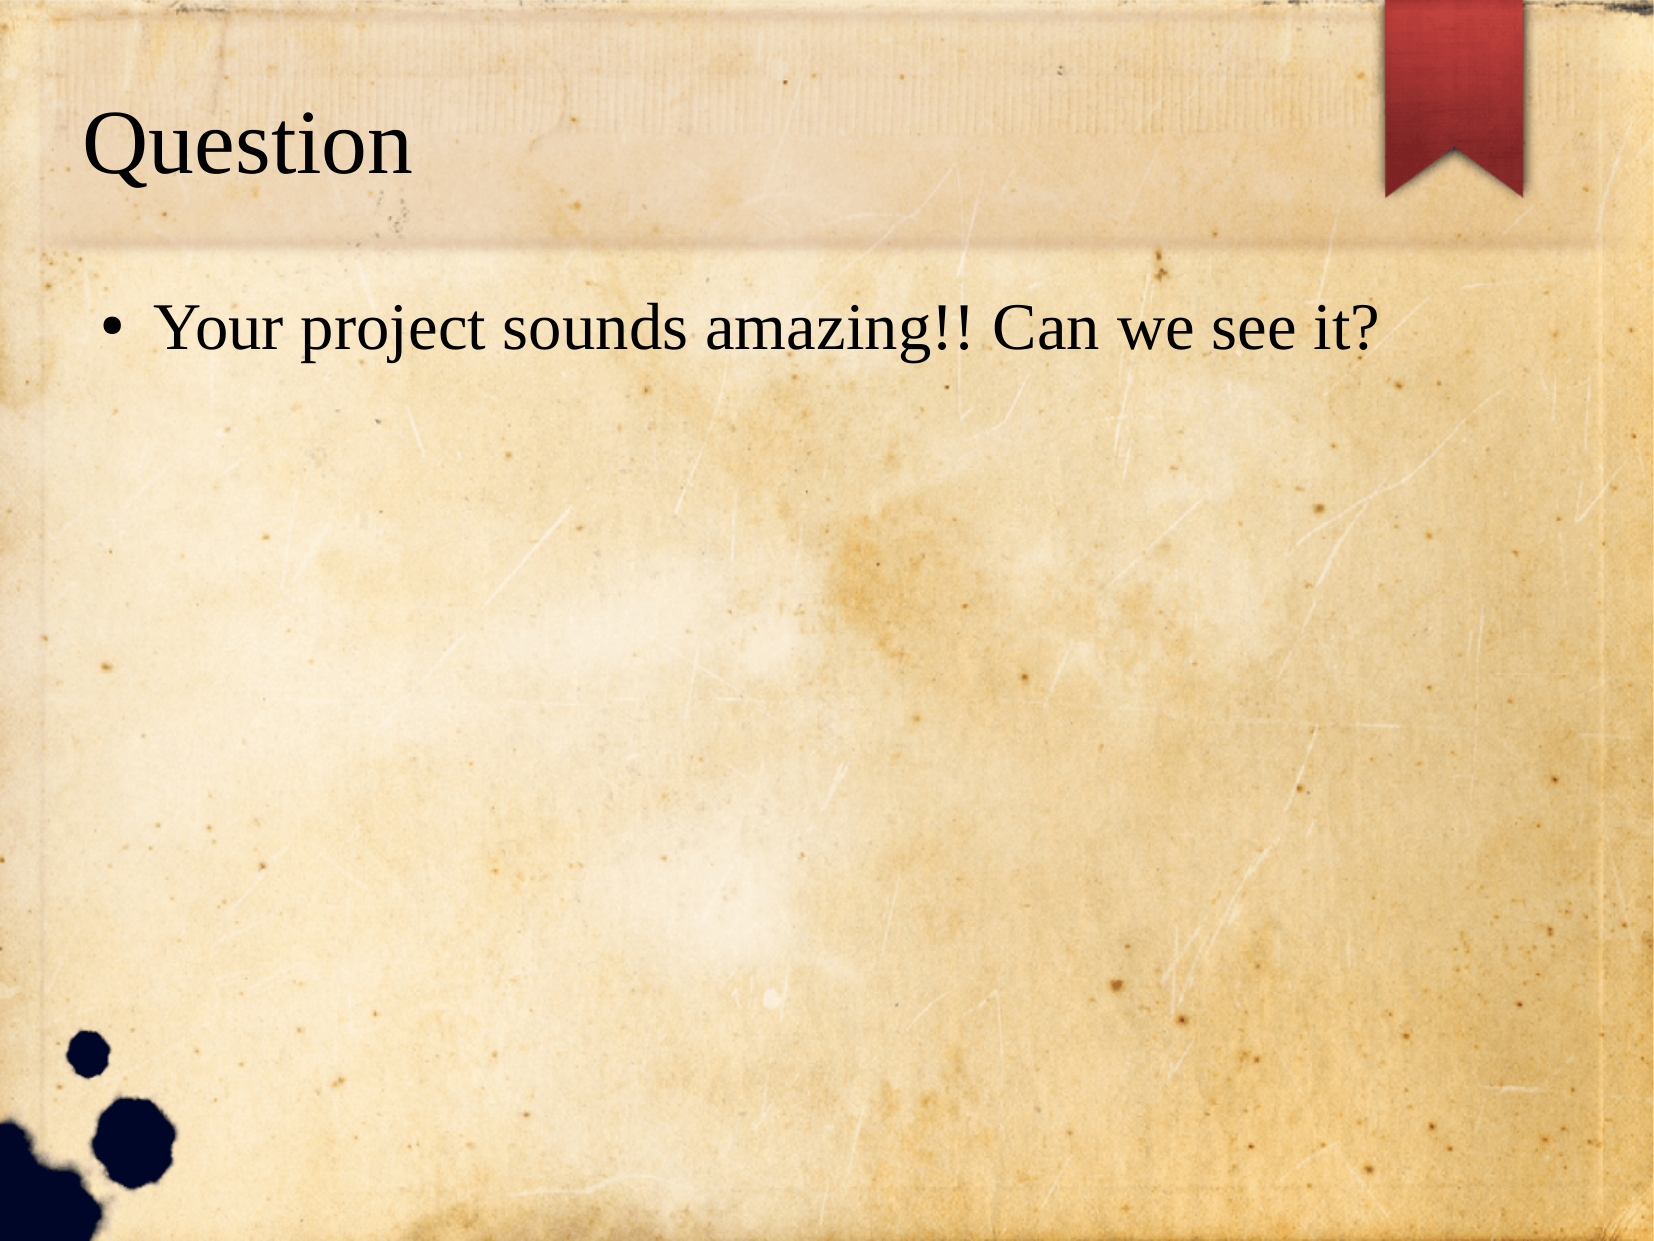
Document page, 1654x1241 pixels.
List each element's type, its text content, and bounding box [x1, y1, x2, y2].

title Question [82, 49, 1347, 237]
picture [0, 0, 1654, 1241]
list Your project sounds amazing!! Can we see it? [82, 290, 1538, 1010]
